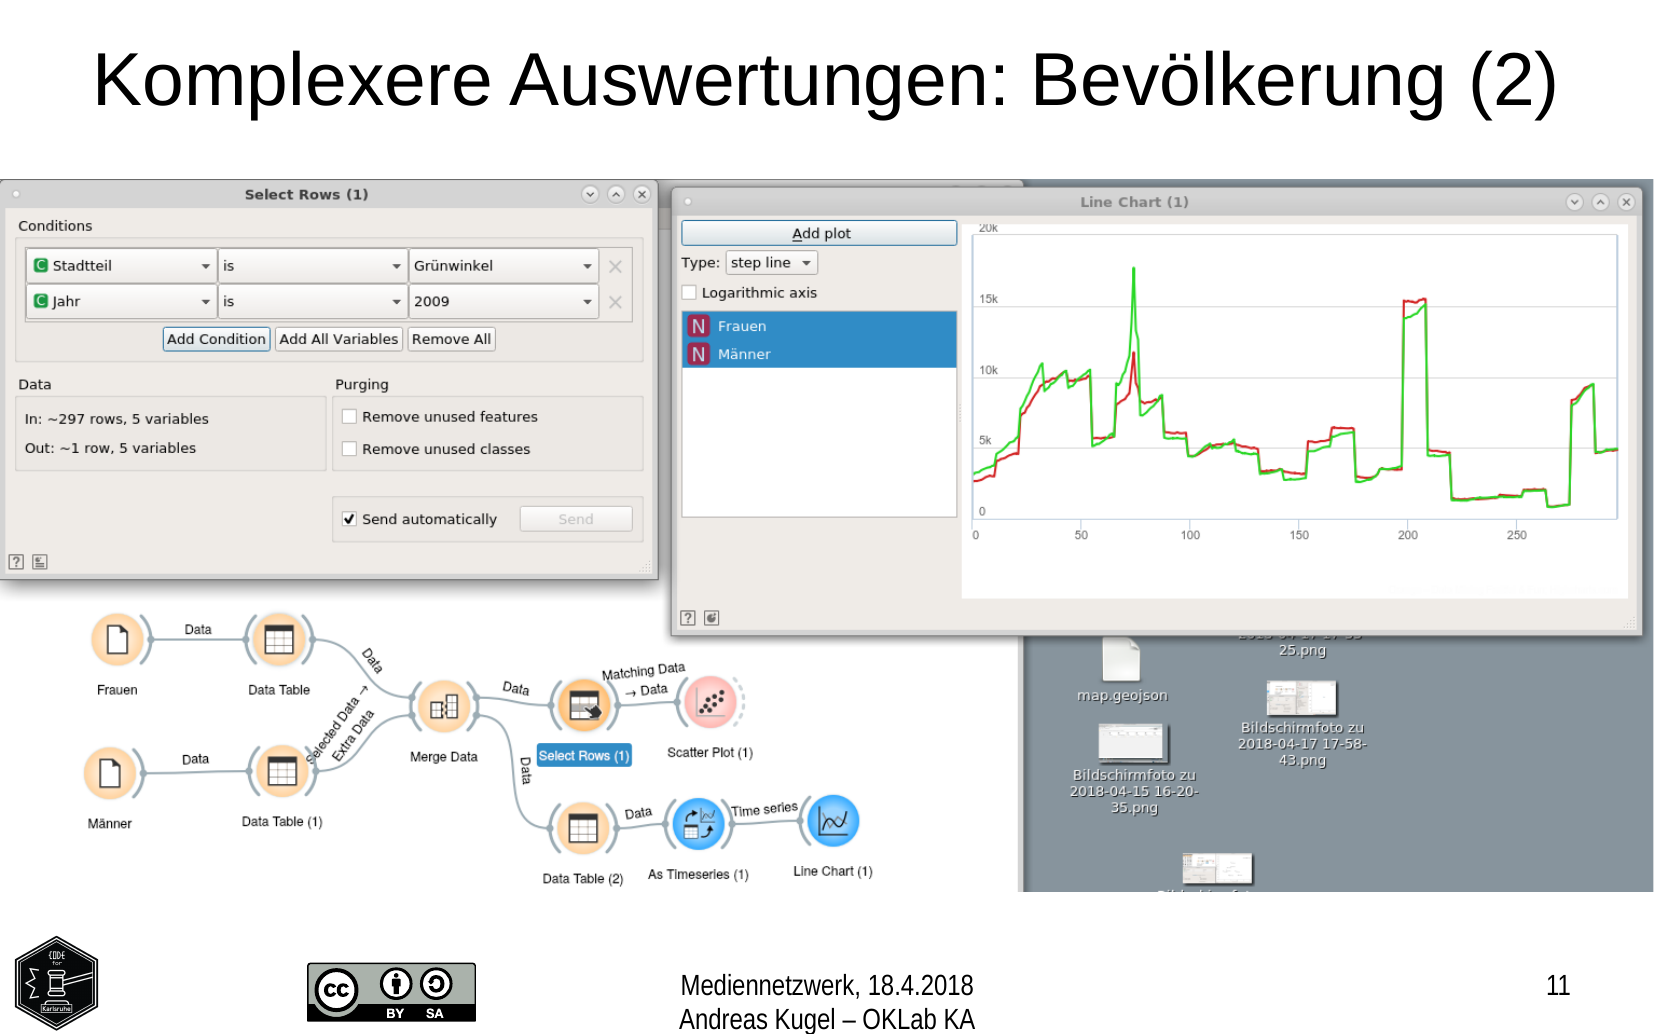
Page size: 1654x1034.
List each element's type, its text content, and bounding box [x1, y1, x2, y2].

title Komplexere Auswertungen: Bevölkerung (2) [82, 17, 1571, 142]
picture [6, 933, 107, 1033]
picture [0, 179, 1654, 892]
